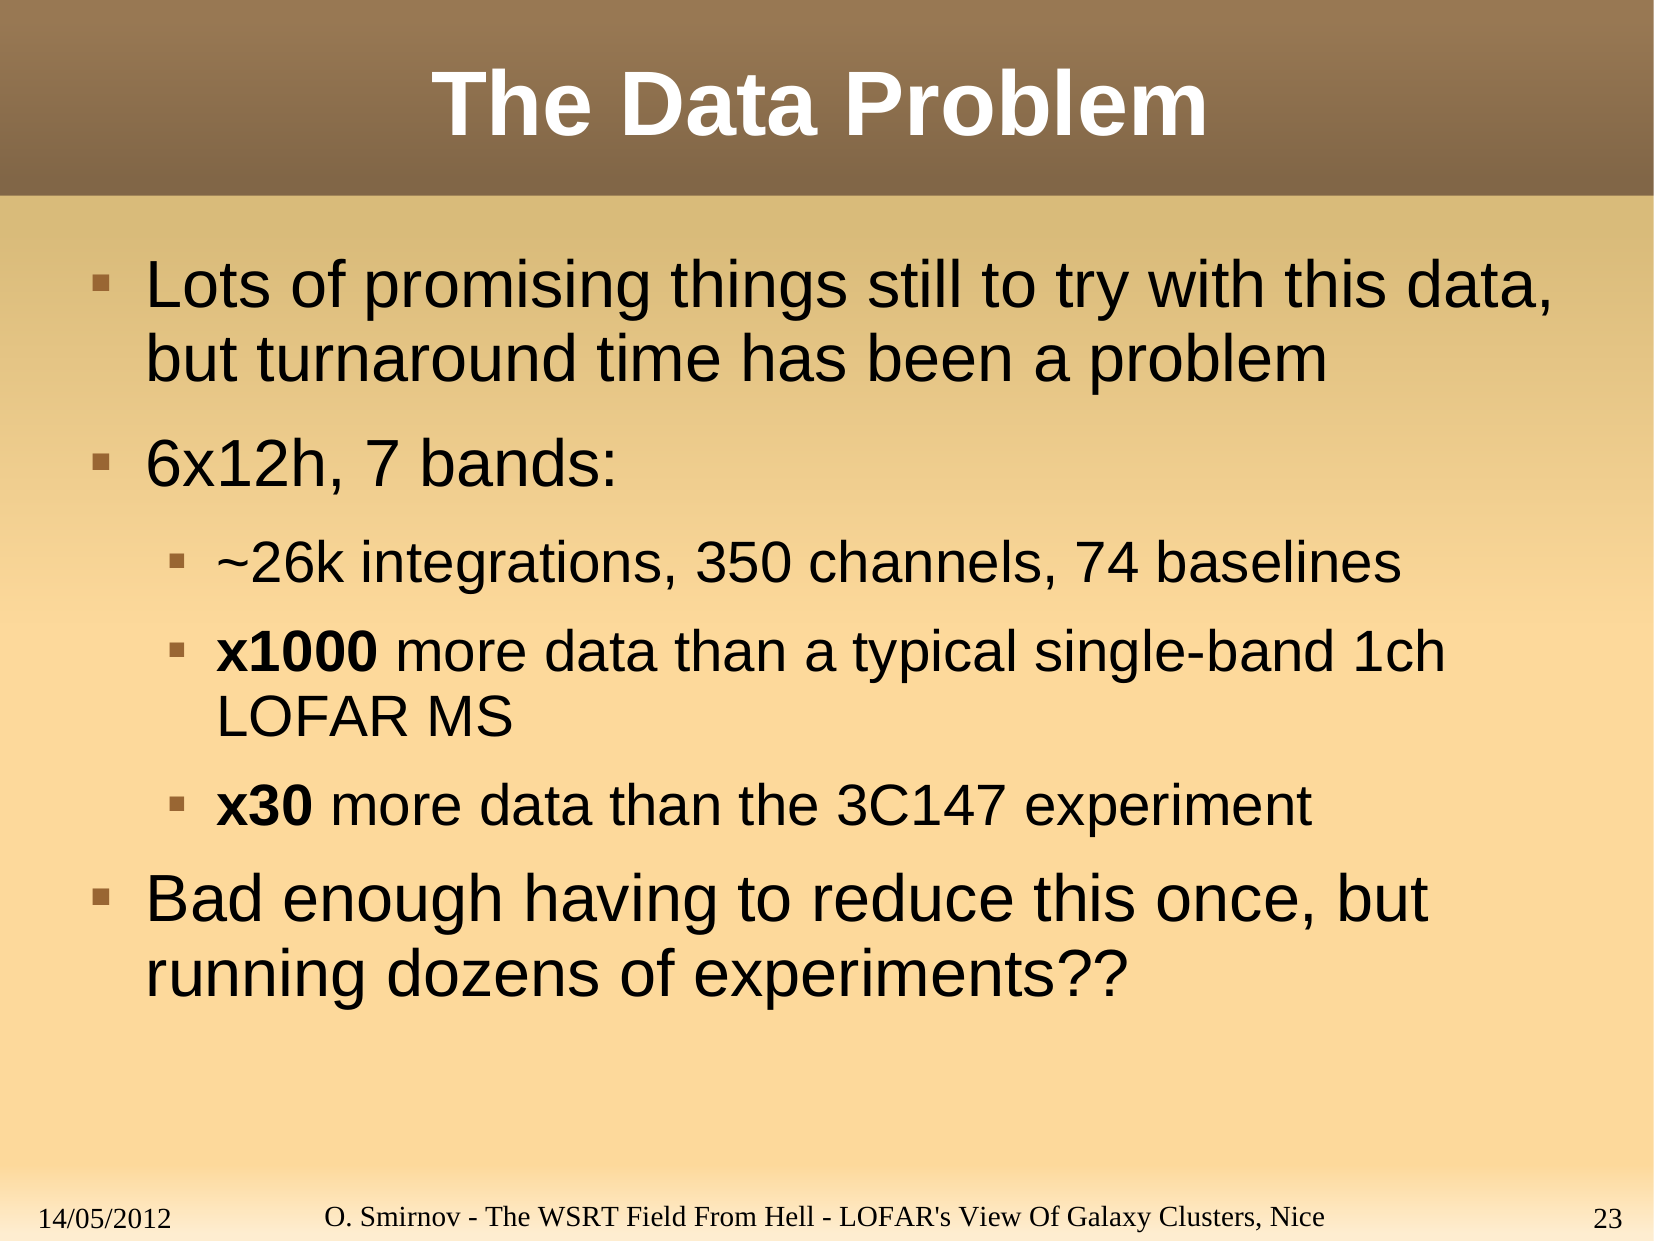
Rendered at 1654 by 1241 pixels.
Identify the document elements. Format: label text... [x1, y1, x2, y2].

title The Data Problem [76, 0, 1565, 208]
picture [0, 0, 1654, 1241]
list Lots of promising things still to try with this data, but turnaround time has been a problem 6x12h, 7 bands: ~26k integrations, 350 channels, 74 baselines x1000 more data than a typical single-band 1ch LOFAR MS x30 more data than the 3C147 experiment Bad enough having to reduce this once, but running dozens of experiments?? [75, 246, 1564, 1066]
